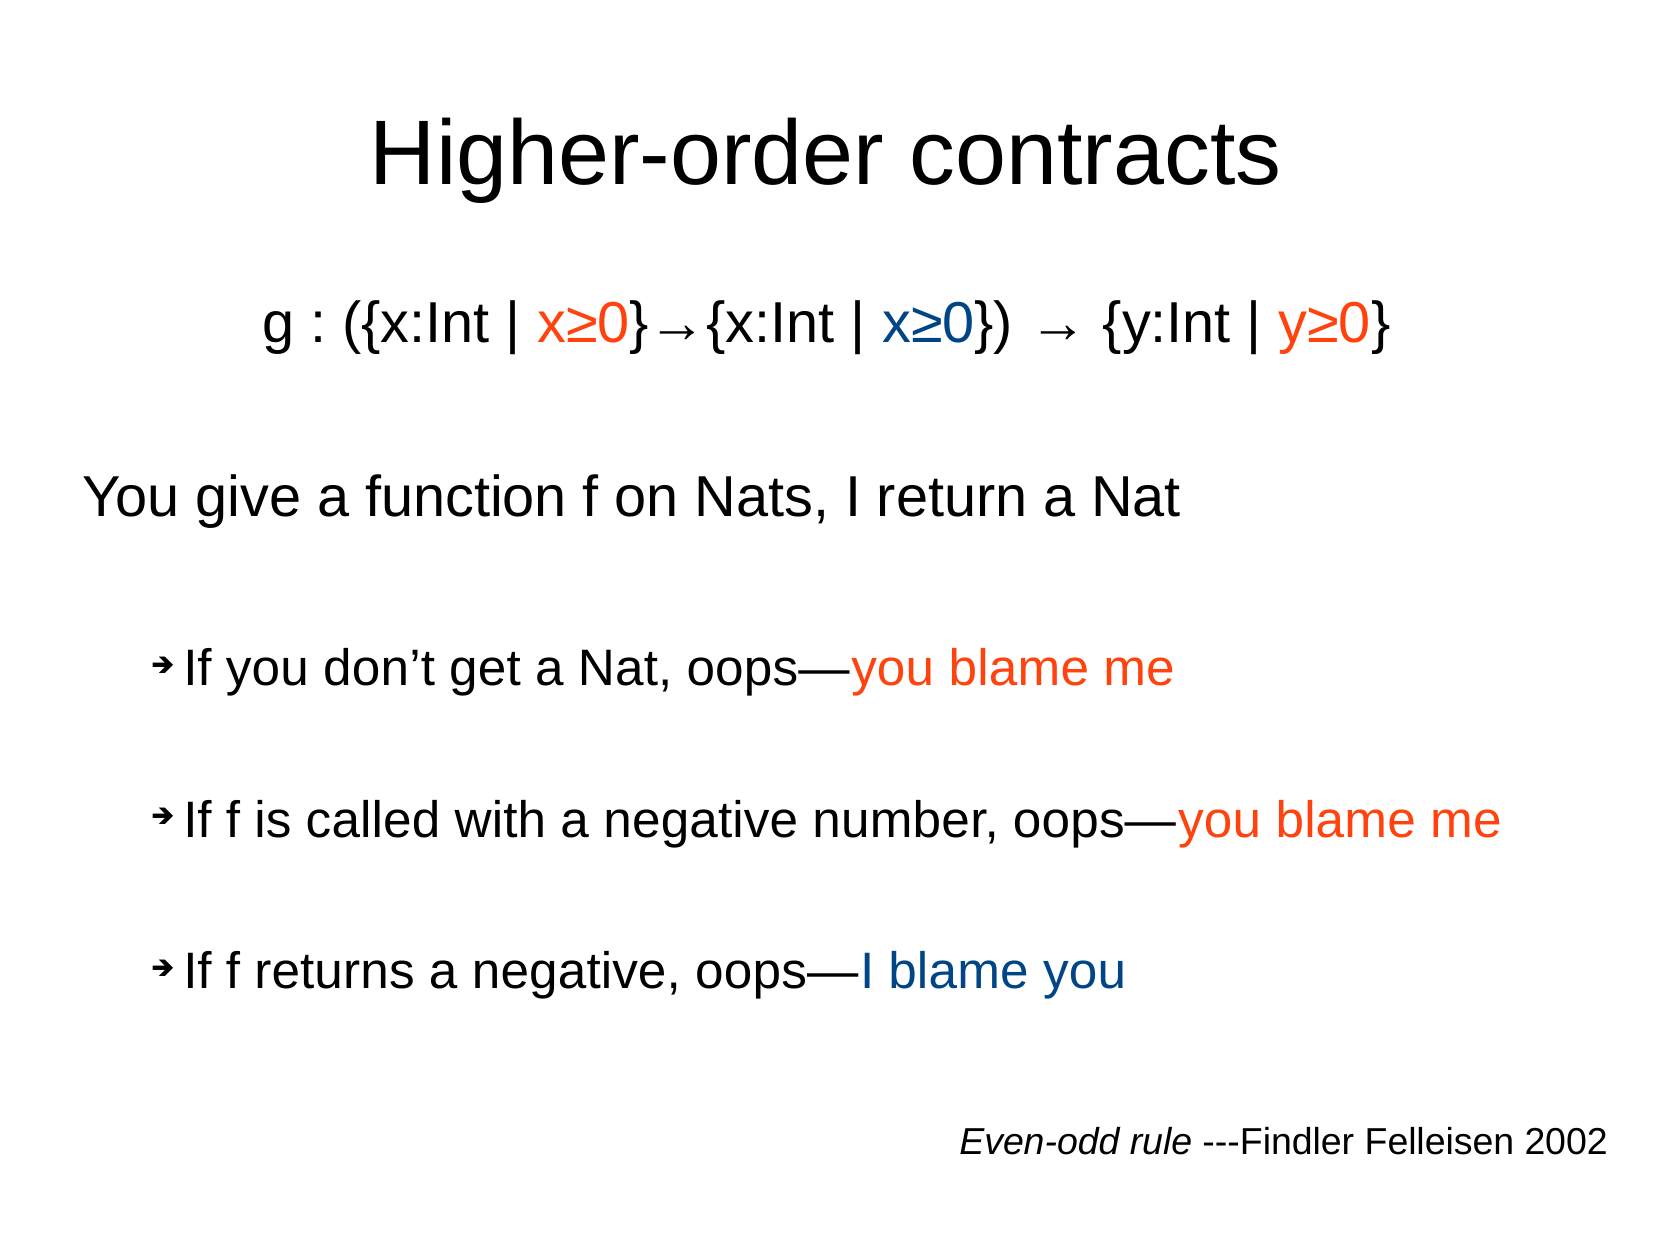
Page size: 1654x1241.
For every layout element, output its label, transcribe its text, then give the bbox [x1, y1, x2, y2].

list g : ({x:Int | x≥0}→{x:Int | x≥0}) → {y:Int | y≥0} You give a function f on Nats, I return a Nat If you don’t get a Nat, oops—you blame me If f is called with a negative number, oops—you blame me If f returns a negative, oops—I blame you [82, 290, 1571, 1010]
text_box Even-odd rule ---Findler Felleisen 2002 [944, 1113, 1623, 1171]
title Higher-order contracts [82, 49, 1571, 257]
